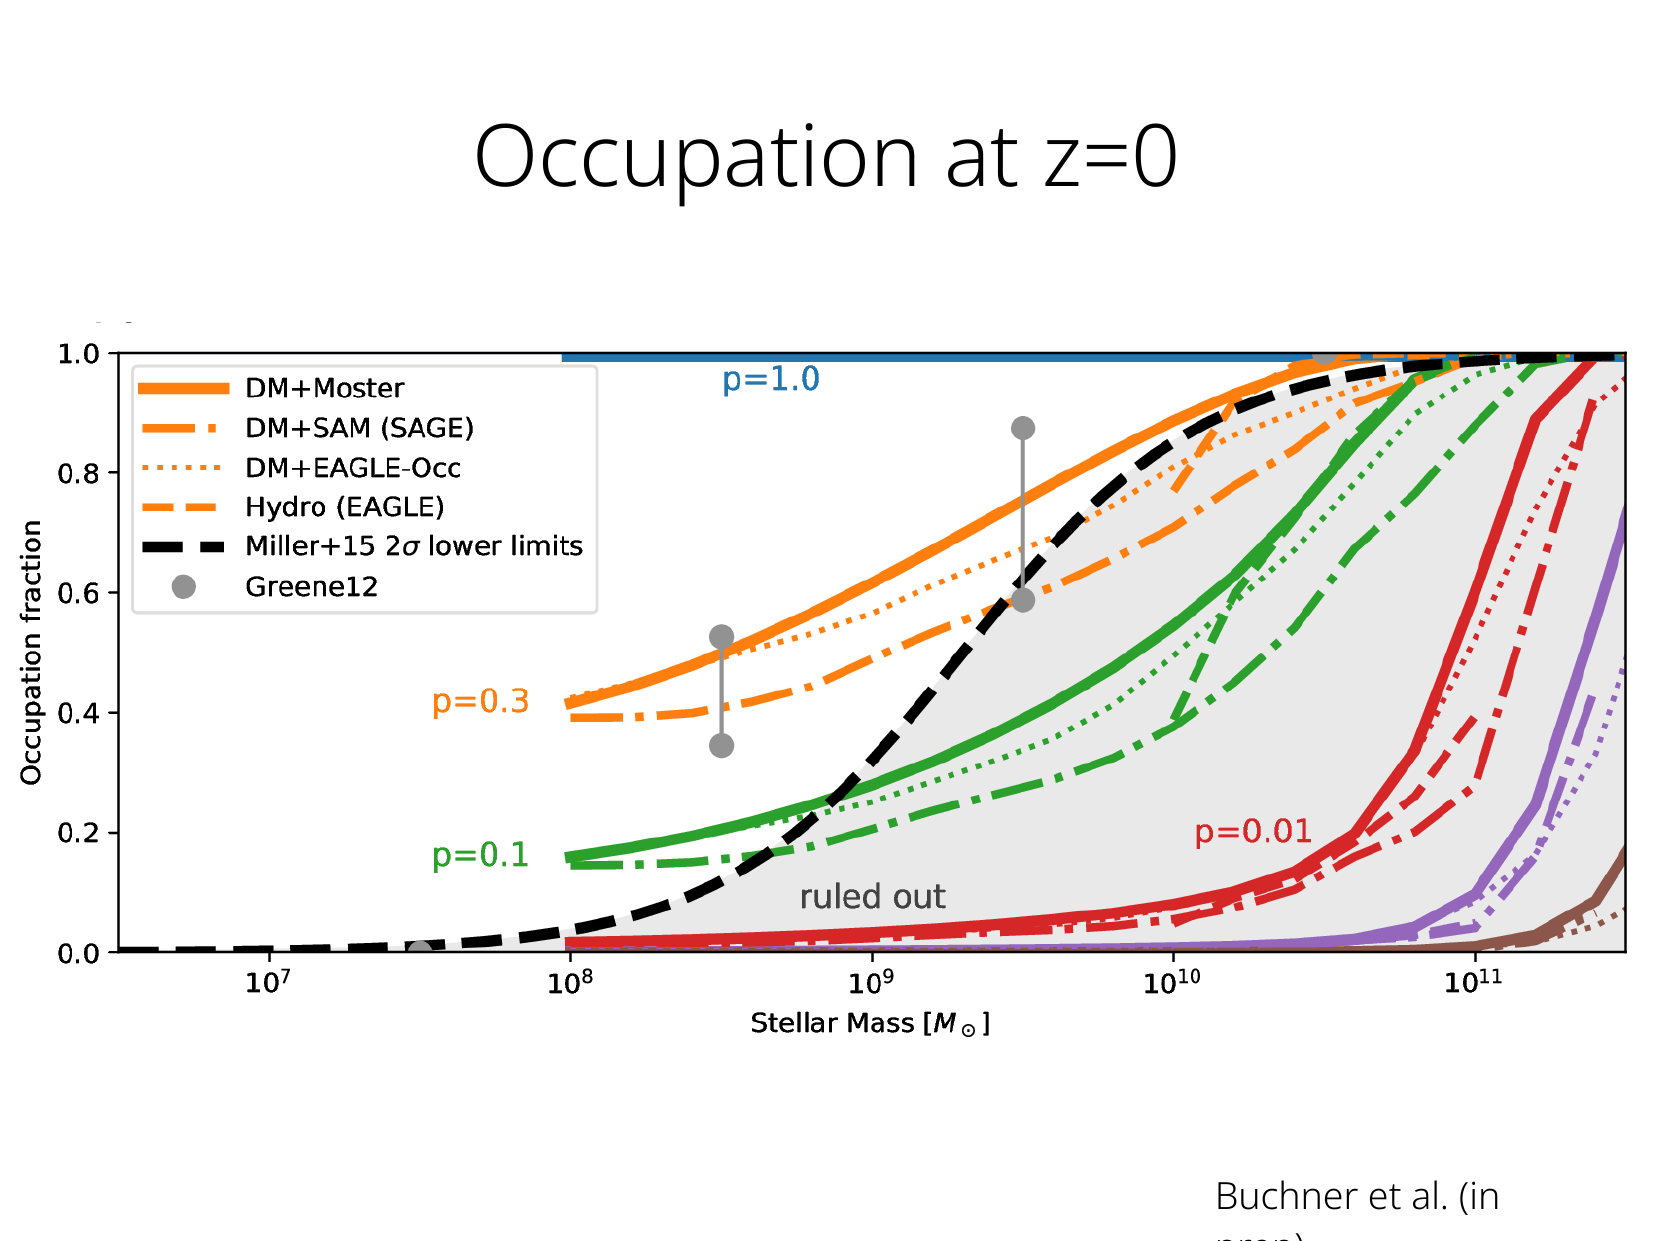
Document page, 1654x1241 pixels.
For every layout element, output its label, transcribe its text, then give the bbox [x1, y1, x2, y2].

title Occupation at z=0 [82, 49, 1571, 257]
picture [0, 299, 1654, 1083]
text_box Buchner et al. (in prep) [1200, 1162, 1613, 1220]
